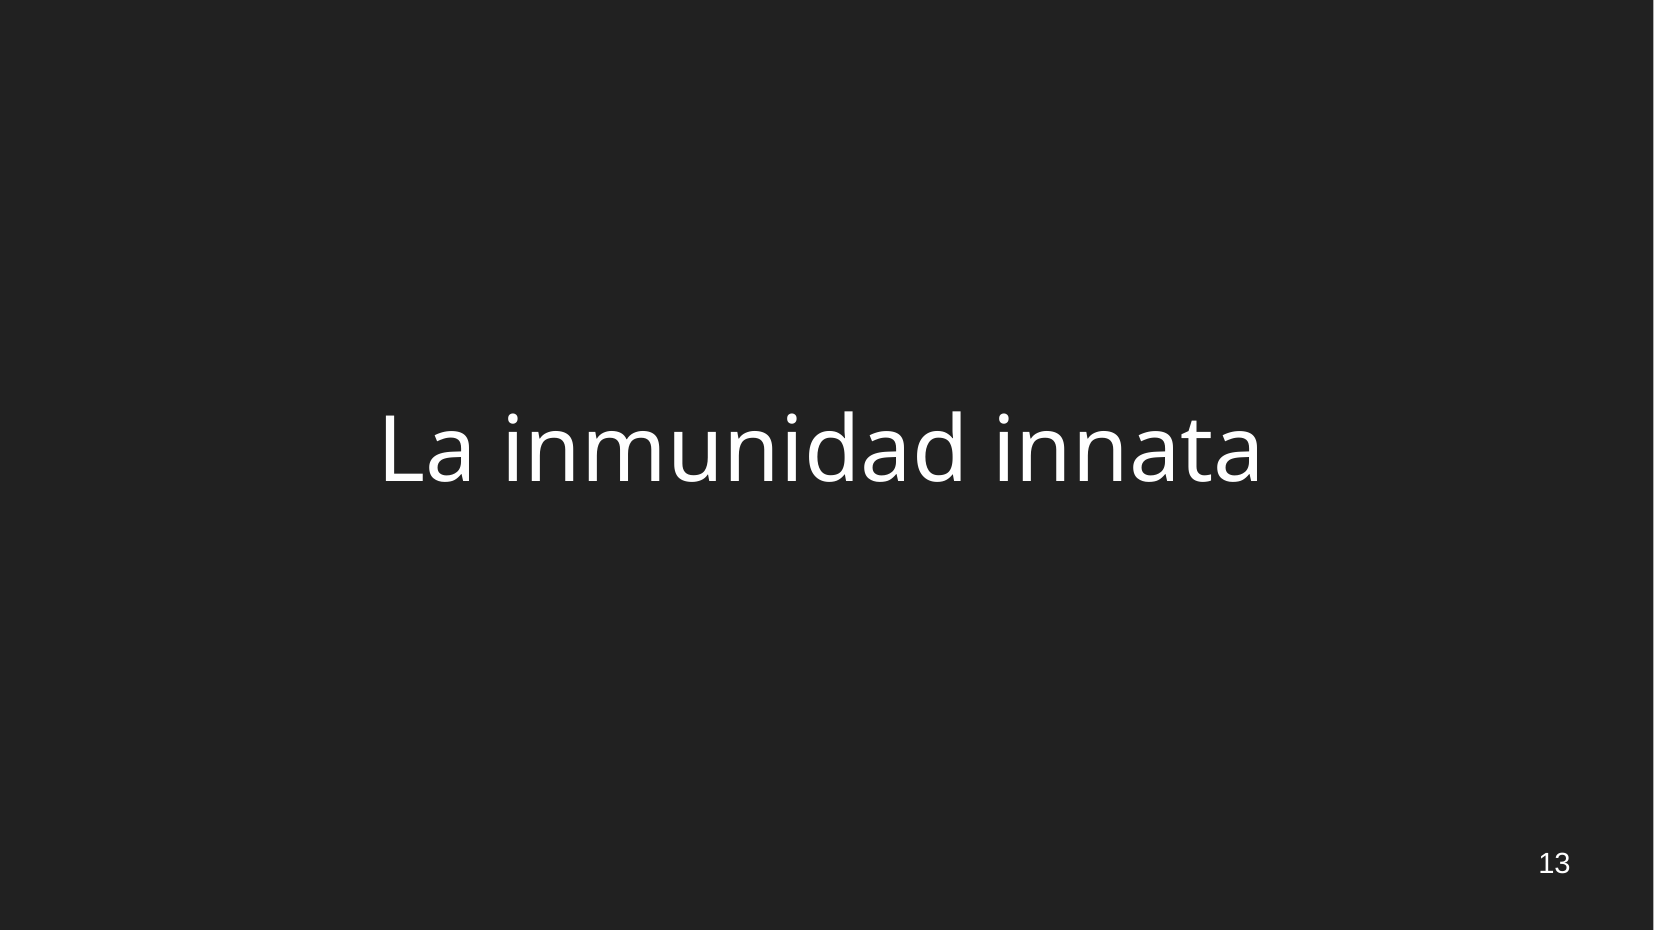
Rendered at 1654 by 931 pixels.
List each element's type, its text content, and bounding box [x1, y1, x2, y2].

list La inmunidad innata [377, 383, 1270, 521]
